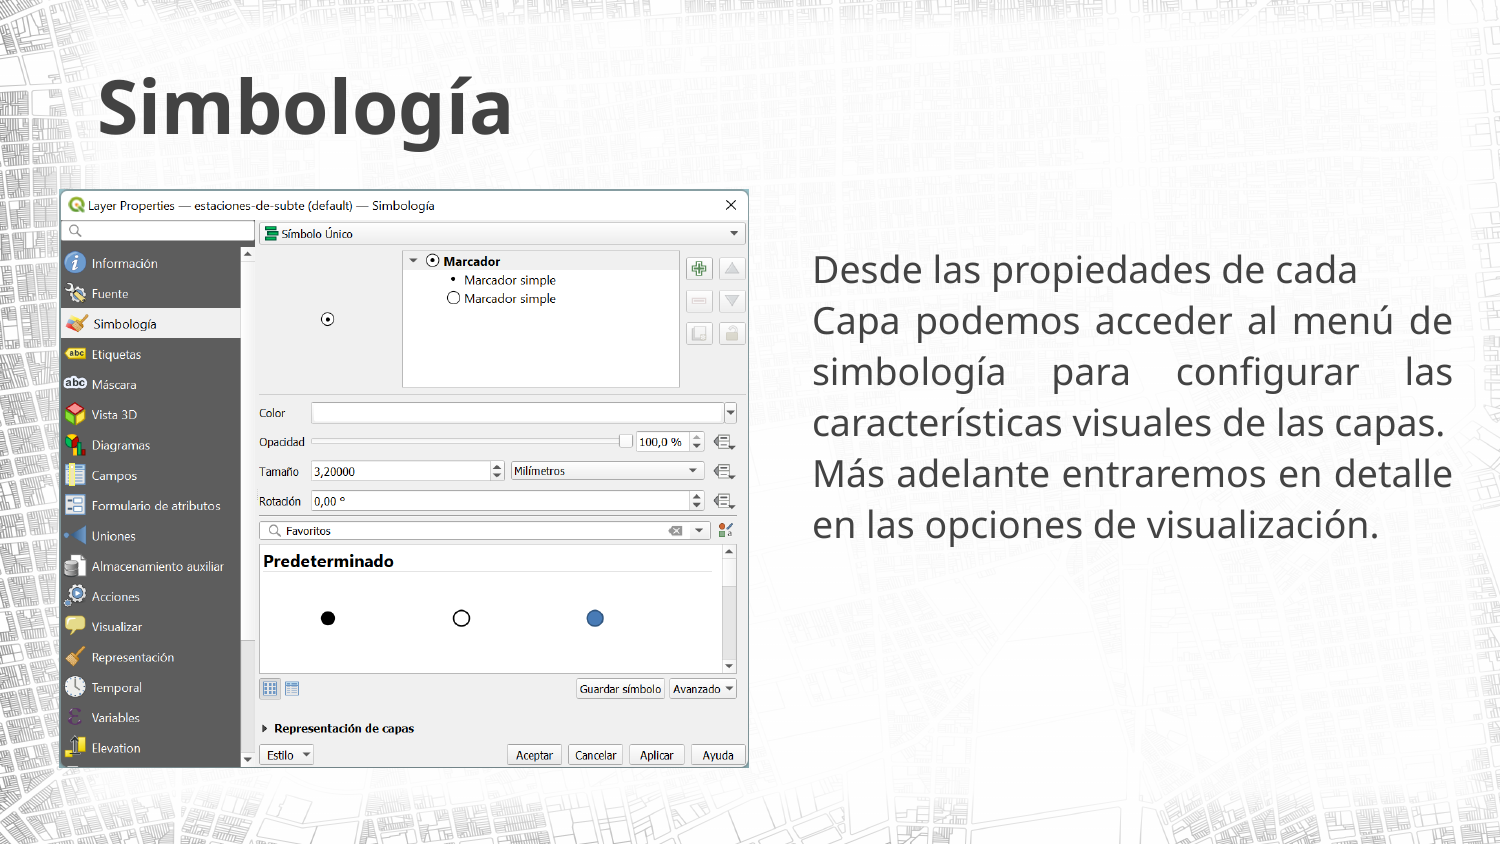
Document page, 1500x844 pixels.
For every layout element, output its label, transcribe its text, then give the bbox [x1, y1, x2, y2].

text_box Simbología [82, 47, 1264, 168]
text_box Desde las propiedades de cada Capa podemos acceder al menú de simbología para configurar las características visuales de las capas. Más adelante entraremos en detalle en las opciones de visualización. [797, 236, 1469, 600]
picture [0, 0, 1500, 844]
